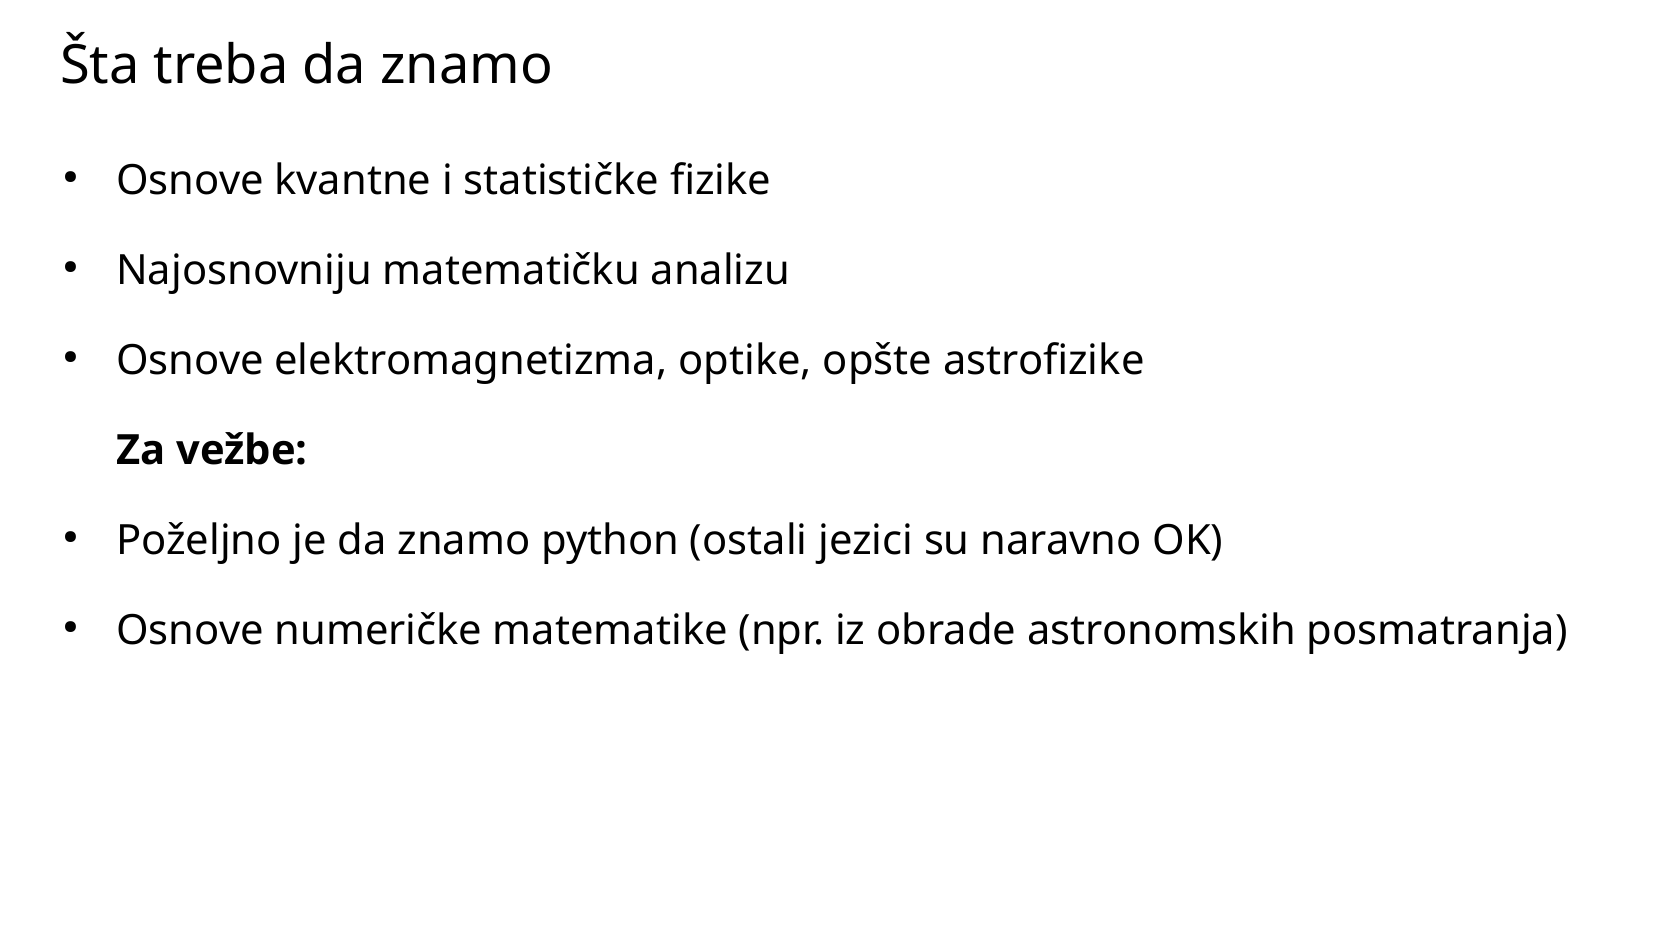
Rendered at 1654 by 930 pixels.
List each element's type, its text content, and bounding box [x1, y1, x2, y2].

list Osnove kvantne i statističke fizike Najosnovniju matematičku analizu Osnove elektromagnetizma, optike, opšte astrofizike Za vežbe: Poželjno je da znamo python (ostali jezici su naravno OK) Osnove numeričke matematike (npr. iz obrade astronomskih posmatranja) [45, 149, 1635, 880]
title Šta treba da znamo [59, 13, 1648, 113]
